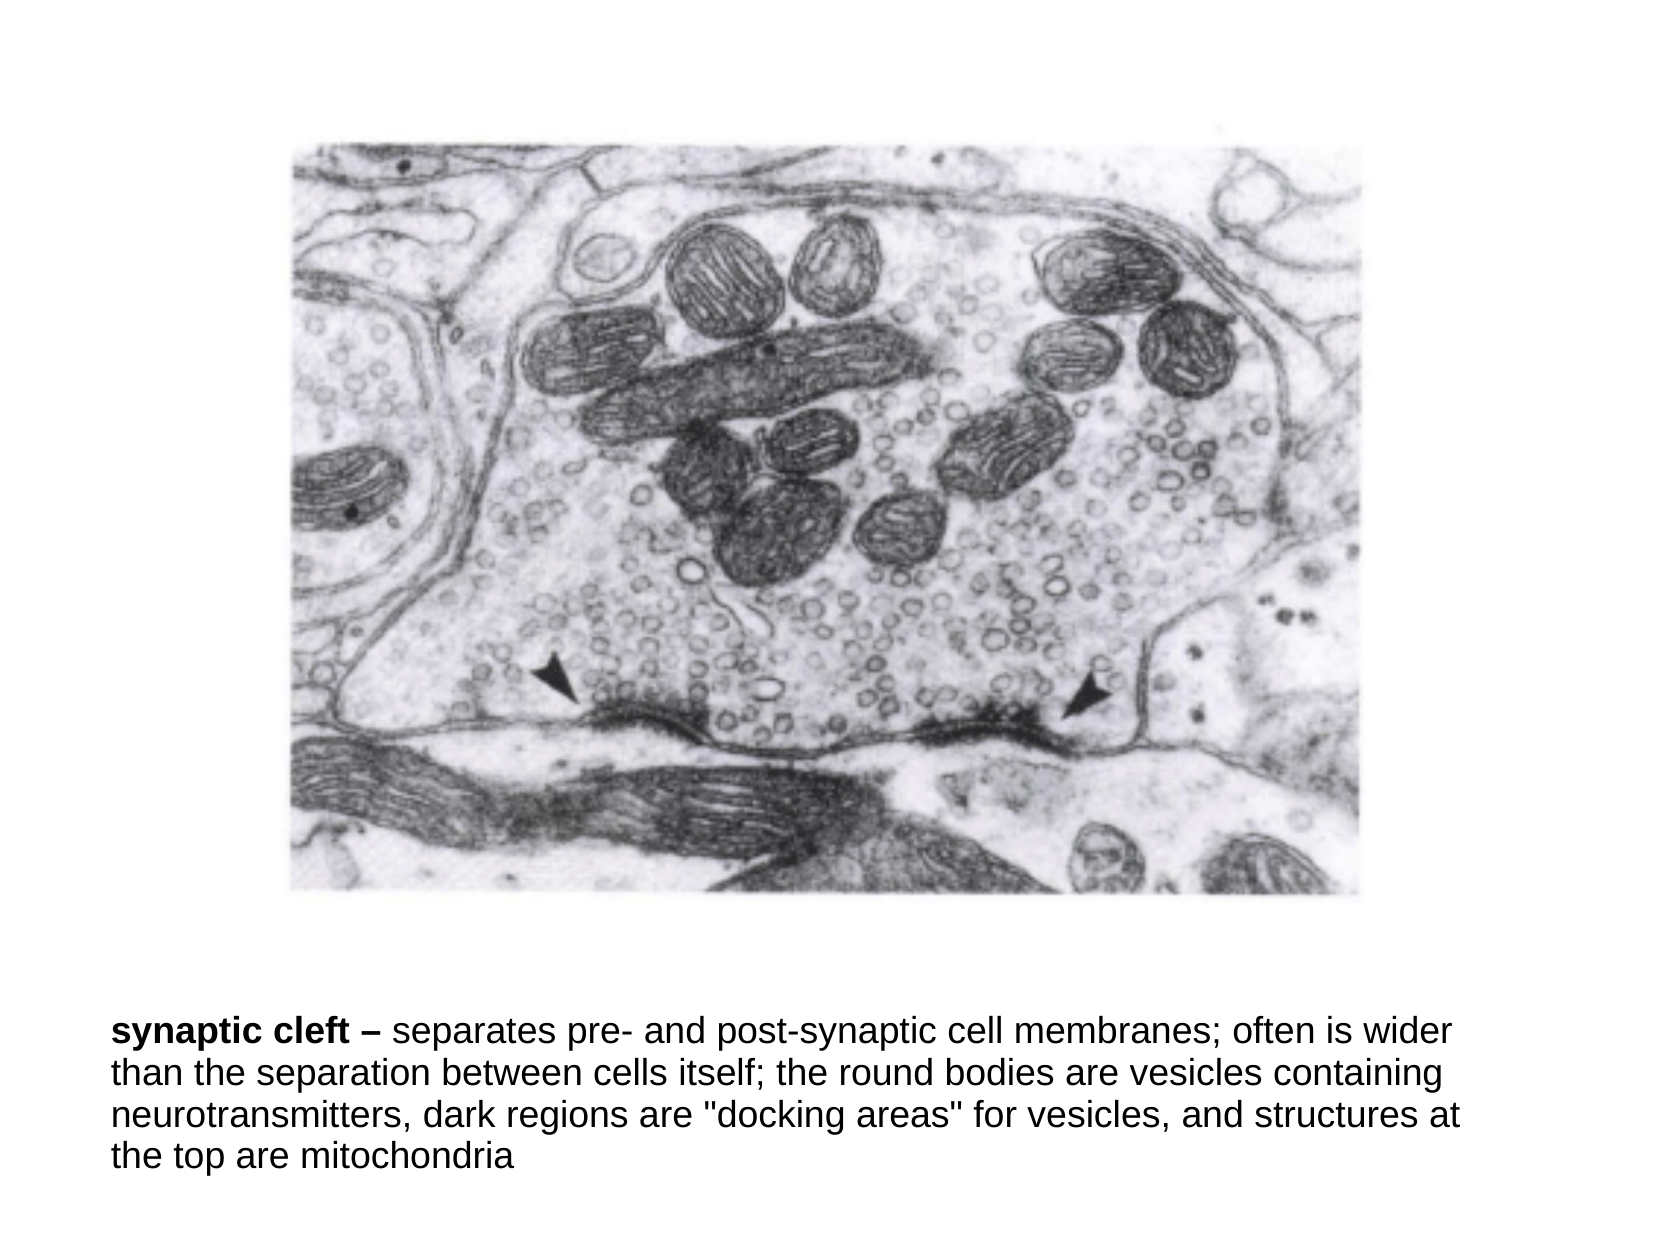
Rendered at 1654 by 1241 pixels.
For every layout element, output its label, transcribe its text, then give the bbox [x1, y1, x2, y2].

text_box synaptic cleft – separates pre- and post-synaptic cell membranes; often is wider than the separation between cells itself; the round bodies are vesicles containing neurotransmitters, dark regions are "docking areas" for vesicles, and structures at the top are mitochondria [96, 1001, 1537, 1185]
picture [268, 120, 1401, 916]
